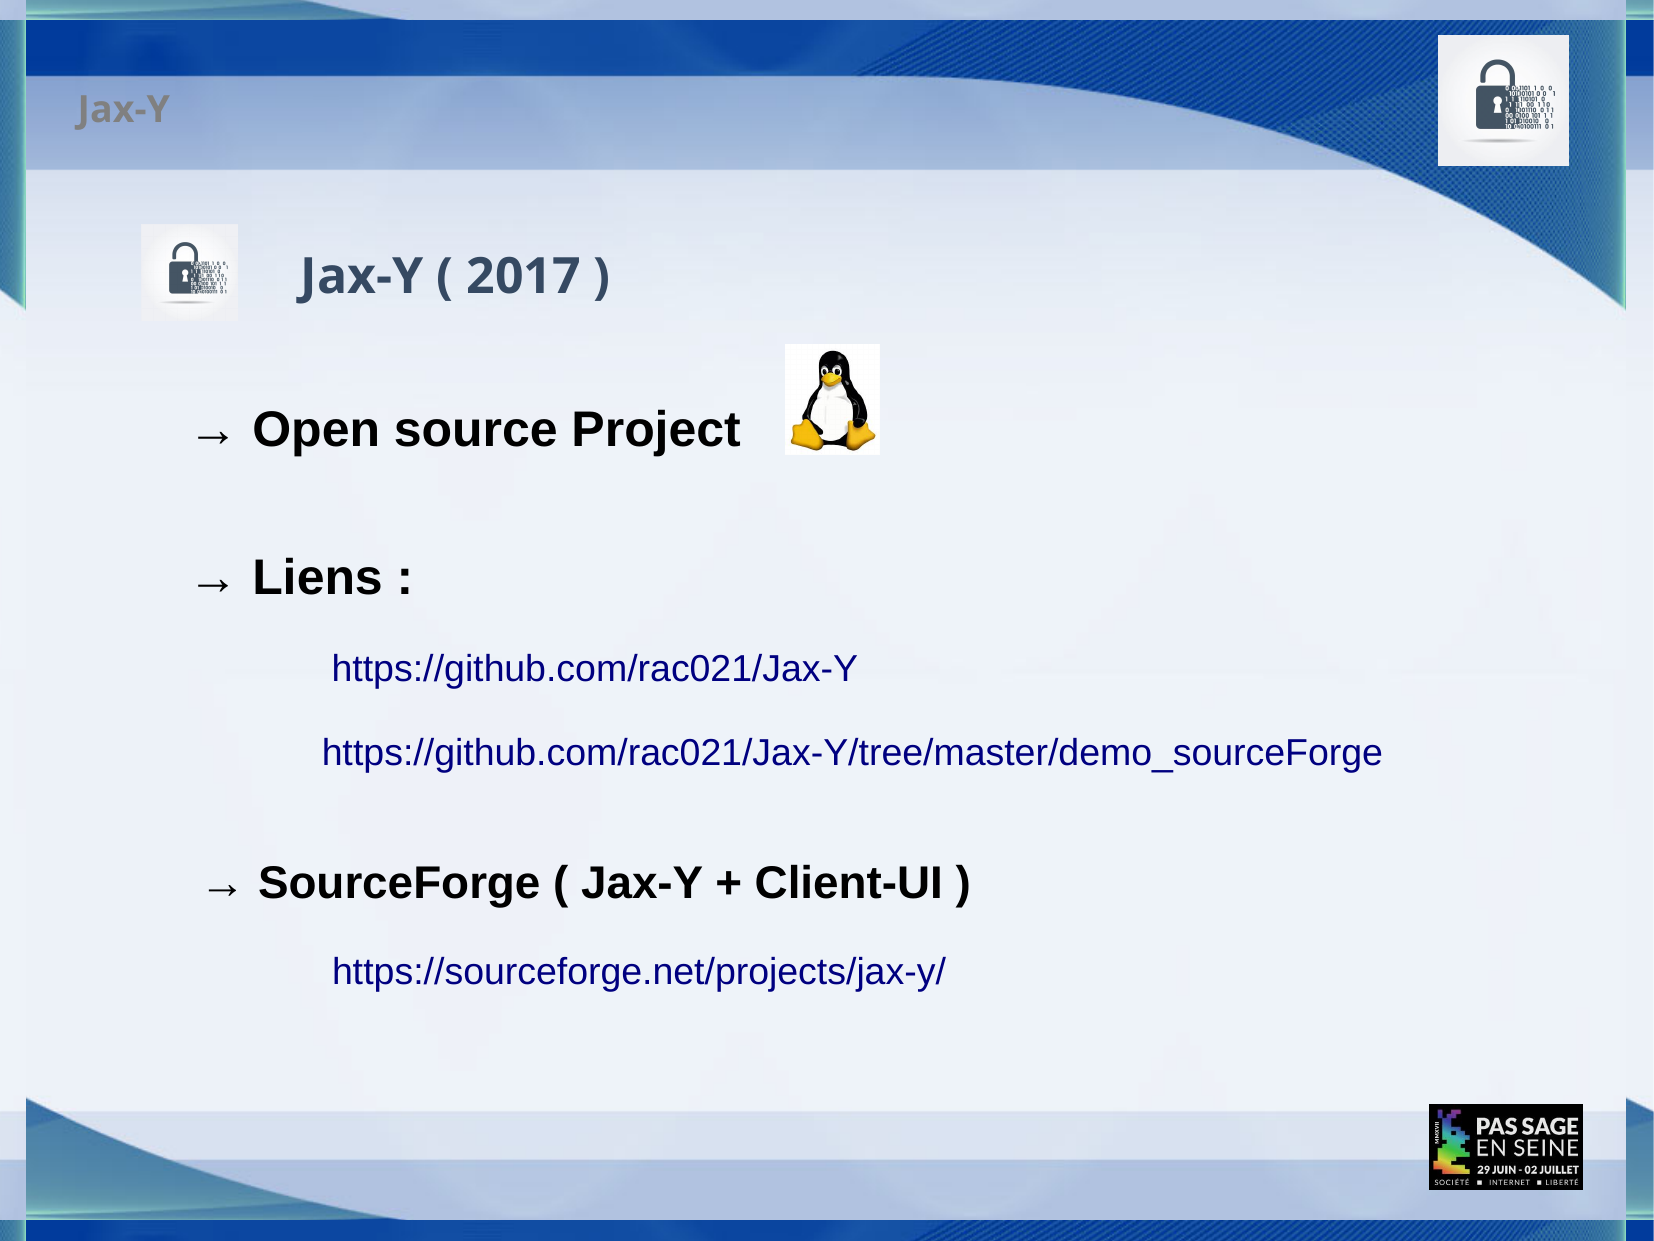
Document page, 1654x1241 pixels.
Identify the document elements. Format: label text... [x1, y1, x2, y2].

picture [0, 0, 1654, 1241]
title Jax-Y [11, 86, 237, 131]
title Jax-Y ( 2017 ) [238, 241, 698, 308]
text_box → Open source Project → Liens : https://github.com/rac021/Jax-Y https://github.com/rac021/Jax-Y/tree/master/demo_sourceForge → SourceForge ( Jax-Y + Client-UI ) https://sourceforge.net/projects/jax-y/ [159, 344, 1495, 1081]
